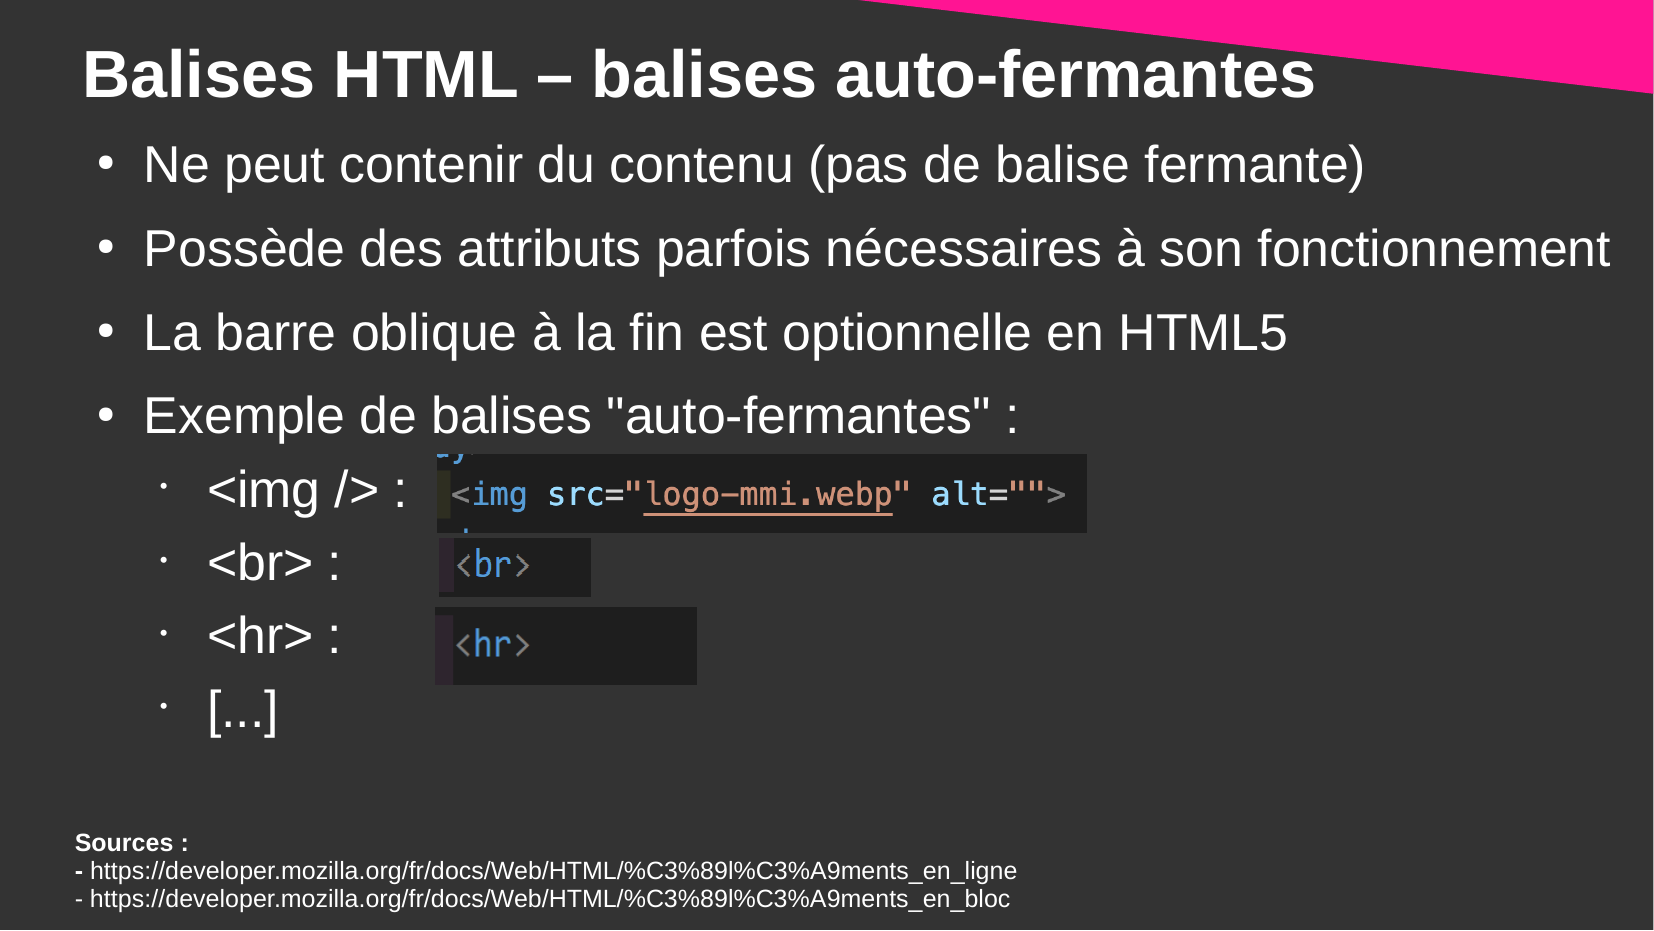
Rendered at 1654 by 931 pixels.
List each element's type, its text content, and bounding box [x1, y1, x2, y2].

picture [435, 607, 697, 685]
list Ne peut contenir du contenu (pas de balise fermante) Possède des attributs parfois nécessaires à son fonctionnement La barre oblique à la fin est optionnelle en HTML5 Exemple de balises "auto-fermantes" : <img /> : <br> : <hr> : [...] [80, 135, 1620, 777]
text_box Sources : - https://developer.mozilla.org/fr/docs/Web/HTML/%C3%89l%C3%A9ments_en_ligne - https://developer.mozilla.org/fr/docs/Web/HTML/%C3%89l%C3%A9ments_en_bloc [59, 821, 1546, 920]
picture [437, 454, 1087, 534]
text_box [858, 0, 1654, 94]
picture [439, 538, 591, 597]
title Balises HTML – balises auto-fermantes [82, 37, 1571, 112]
